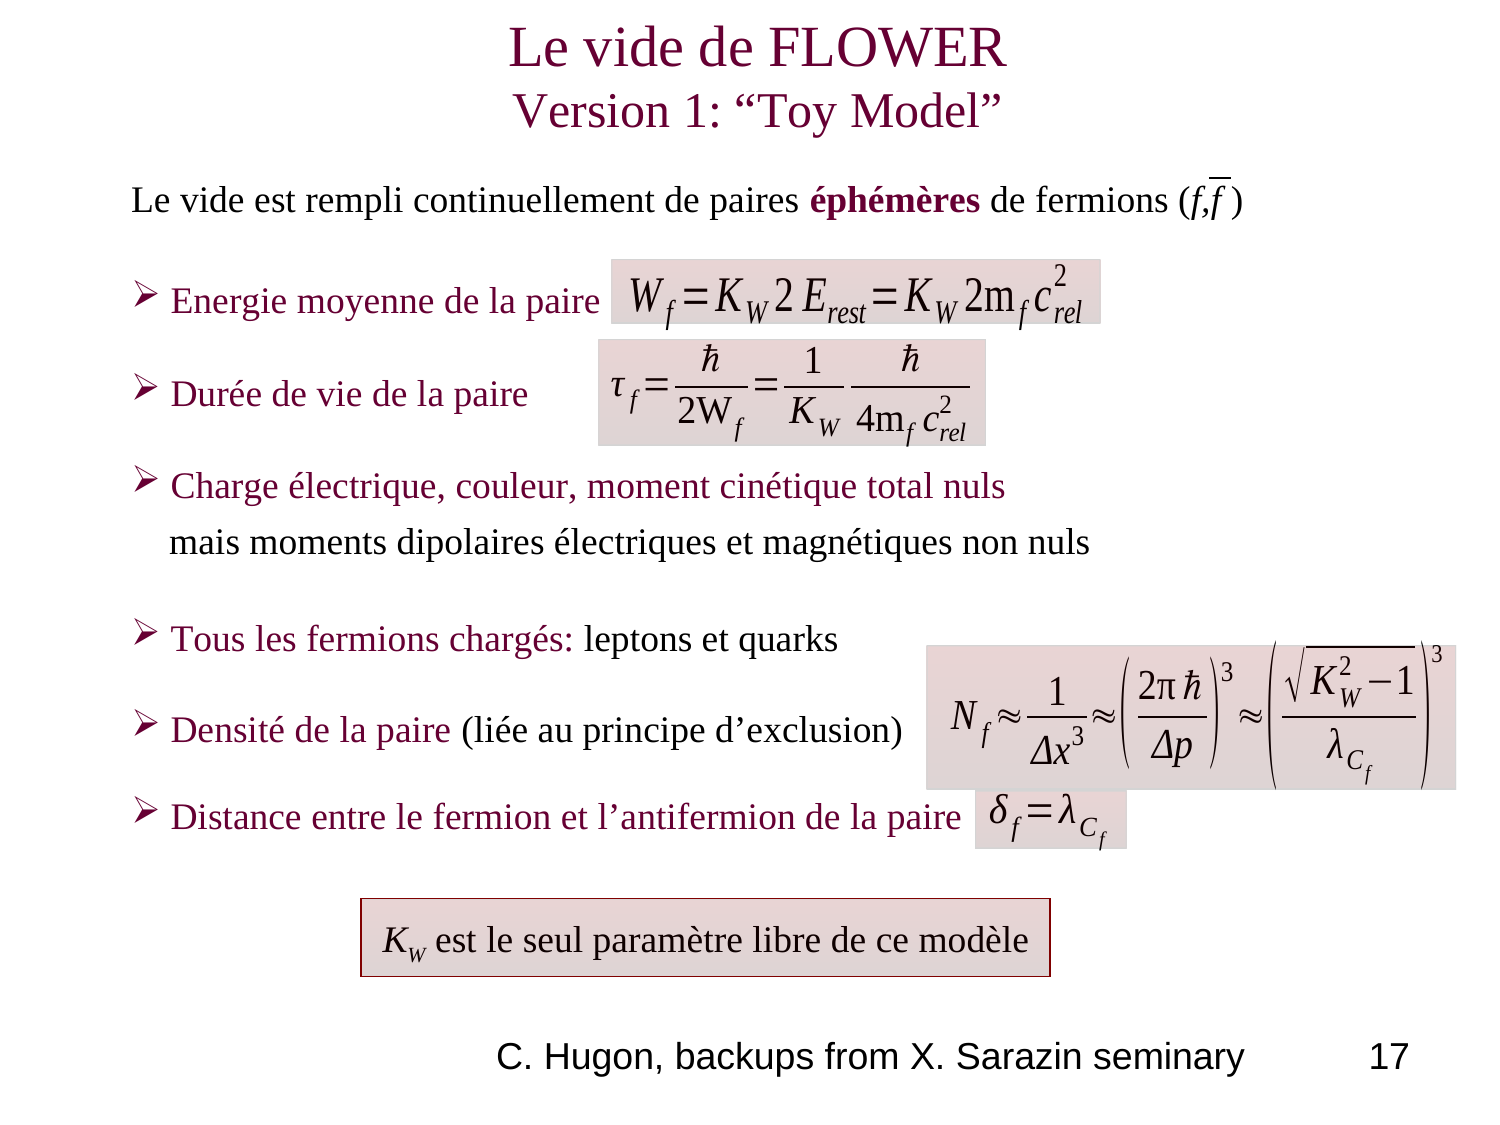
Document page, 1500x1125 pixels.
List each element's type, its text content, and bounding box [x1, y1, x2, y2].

text_box [598, 339, 986, 446]
text_box Densité de la paire (liée au principe d’exclusion) [116, 652, 926, 759]
text_box Energie moyenne de la paire [116, 223, 1179, 316]
text_box Durée de vie de la paire [116, 316, 1273, 422]
chart [939, 638, 1457, 645]
text_box [926, 645, 1457, 849]
text_box Le vide de FLOWER Version 1: “Toy Model” [175, 0, 1341, 146]
text_box [611, 259, 1101, 316]
text_box Tous les fermions chargés: leptons et quarks [116, 560, 1156, 652]
text_box [360, 898, 1051, 977]
text_box Distance entre le fermion et l’antifermion de la paire [116, 784, 979, 845]
text_box Le vide est rempli continuellement de paires éphémères de fermions (f,f ) [116, 158, 1298, 229]
chart [979, 786, 1122, 790]
text_box Charge électrique, couleur, moment cinétique total nuls mais moments dipolaires électriques et magnétiques non nuls [116, 422, 1175, 570]
